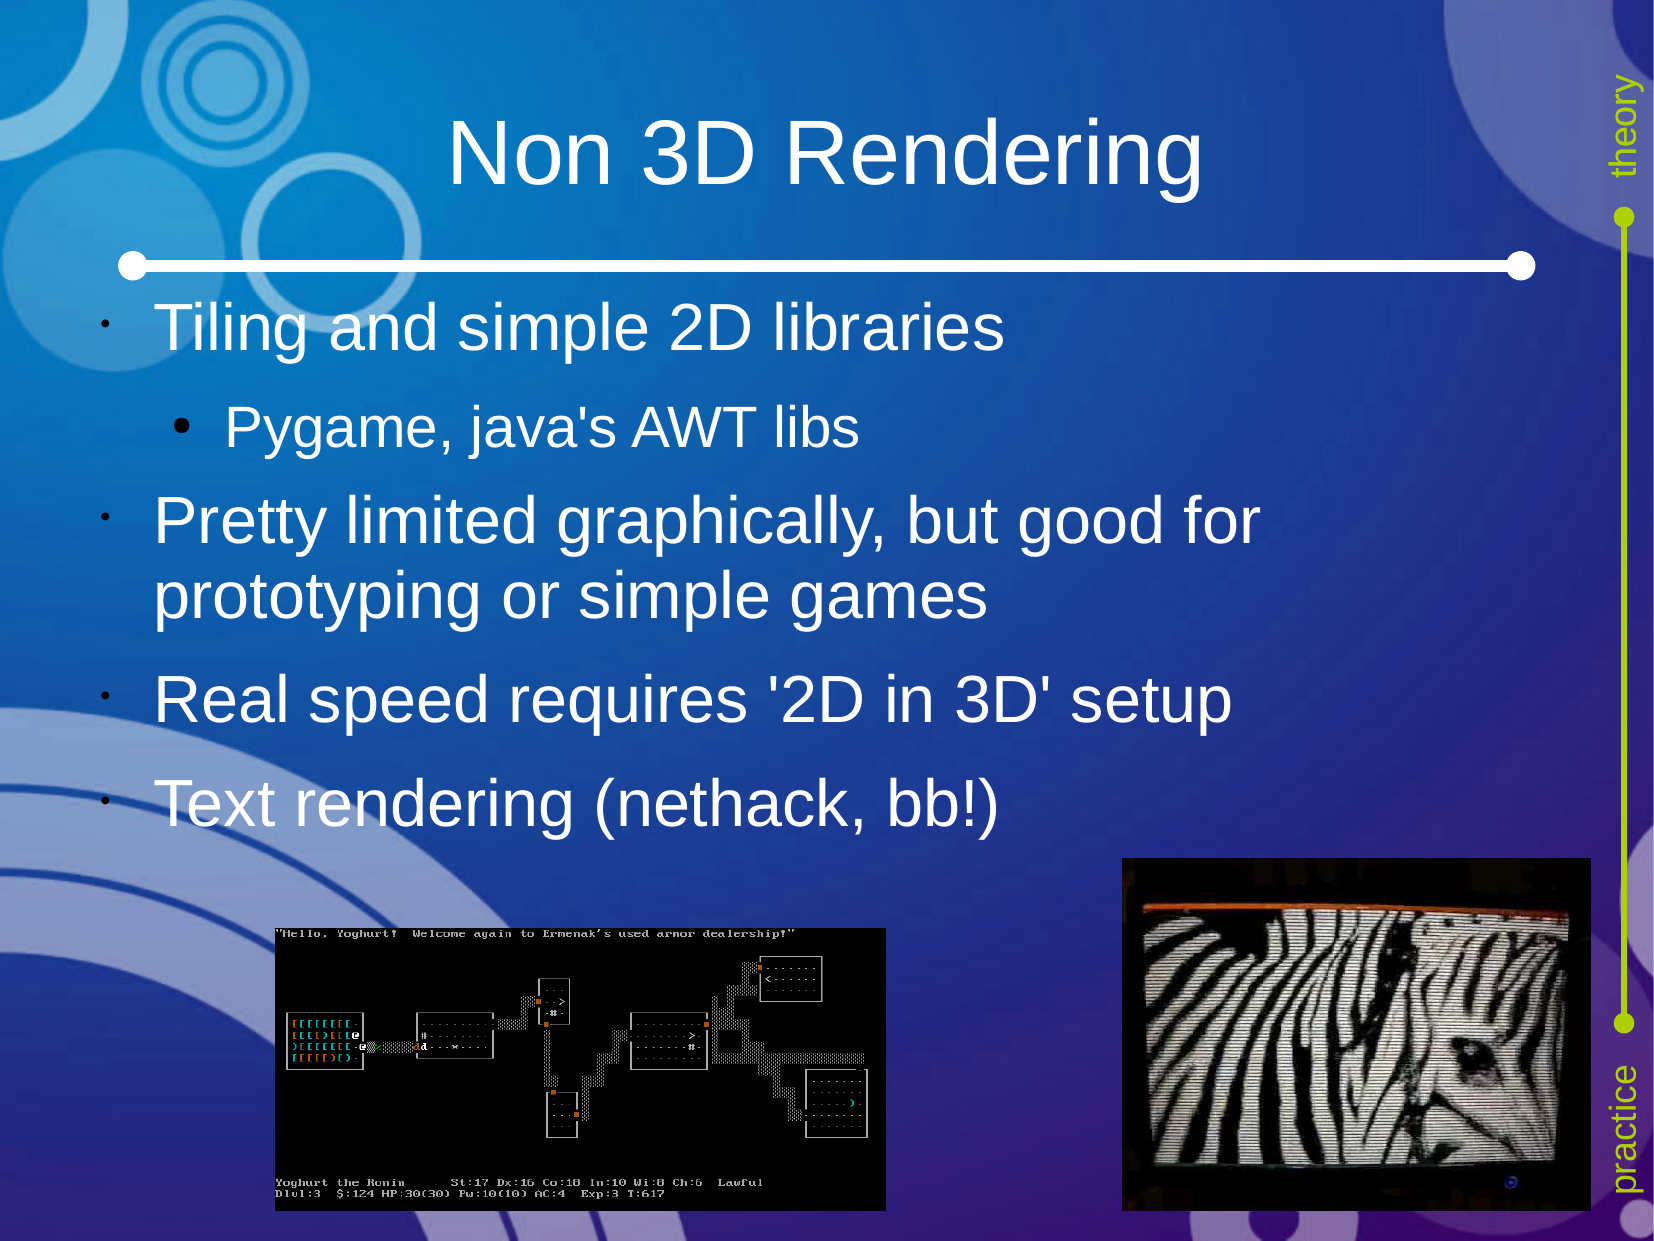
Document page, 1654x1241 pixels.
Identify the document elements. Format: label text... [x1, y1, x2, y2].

picture [0, 0, 1654, 1241]
title Non 3D Rendering [82, 56, 1571, 250]
list Tiling and simple 2D libraries Pygame, java's AWT libs Pretty limited graphically, but good for prototyping or simple games Real speed requires '2D in 3D' setup Text rendering (nethack, bb!) [82, 290, 1571, 1094]
